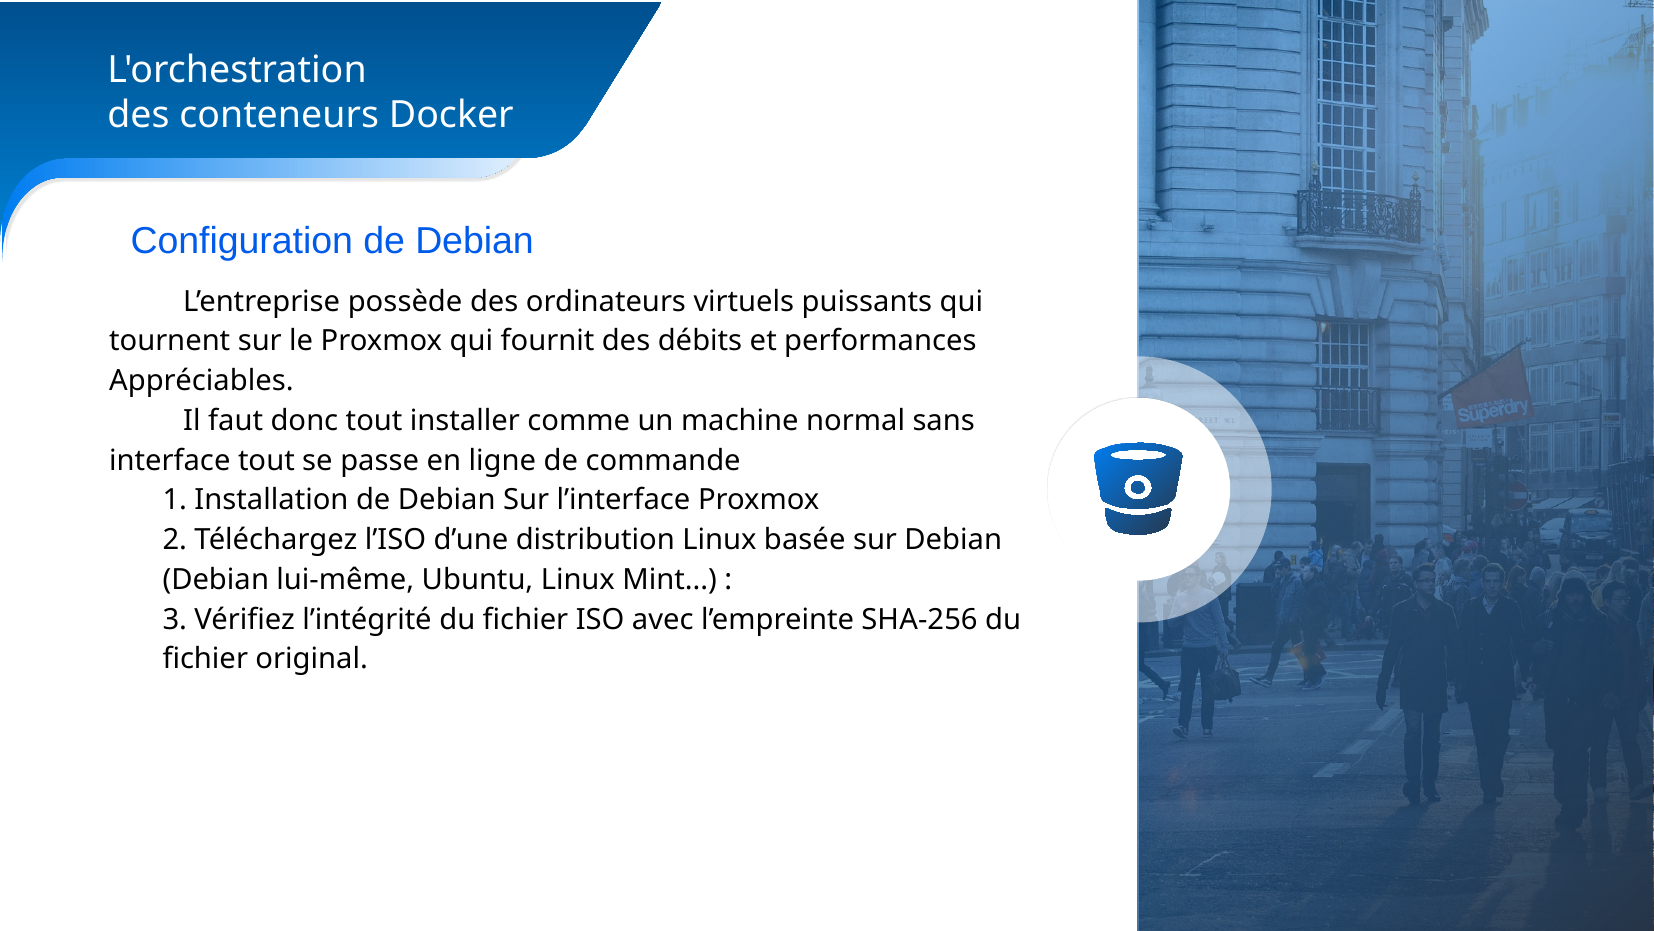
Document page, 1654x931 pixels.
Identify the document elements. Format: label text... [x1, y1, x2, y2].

text_box L'orchestration des conteneurs Docker [92, 37, 530, 143]
text_box Configuration de Debian [115, 212, 662, 272]
text_box [1137, 0, 1654, 931]
text_box [0, 2, 662, 263]
text_box L’entreprise possède des ordinateurs virtuels puissants qui tournent sur le Proxmox qui fournit des débits et performances Appréciables. Il faut donc tout installer comme un machine normal sans interface tout se passe en ligne de commande 1. Installation de Debian Sur l’interface Proxmox 2. Téléchargez l’ISO d’une distribution Linux basée sur Debian (Debian lui-même, Ubuntu, Linux Mint...) : 3. Vérifiez l’intégrité du fichier ISO avec l’empreinte SHA-256 du fichier original. [94, 272, 1151, 705]
